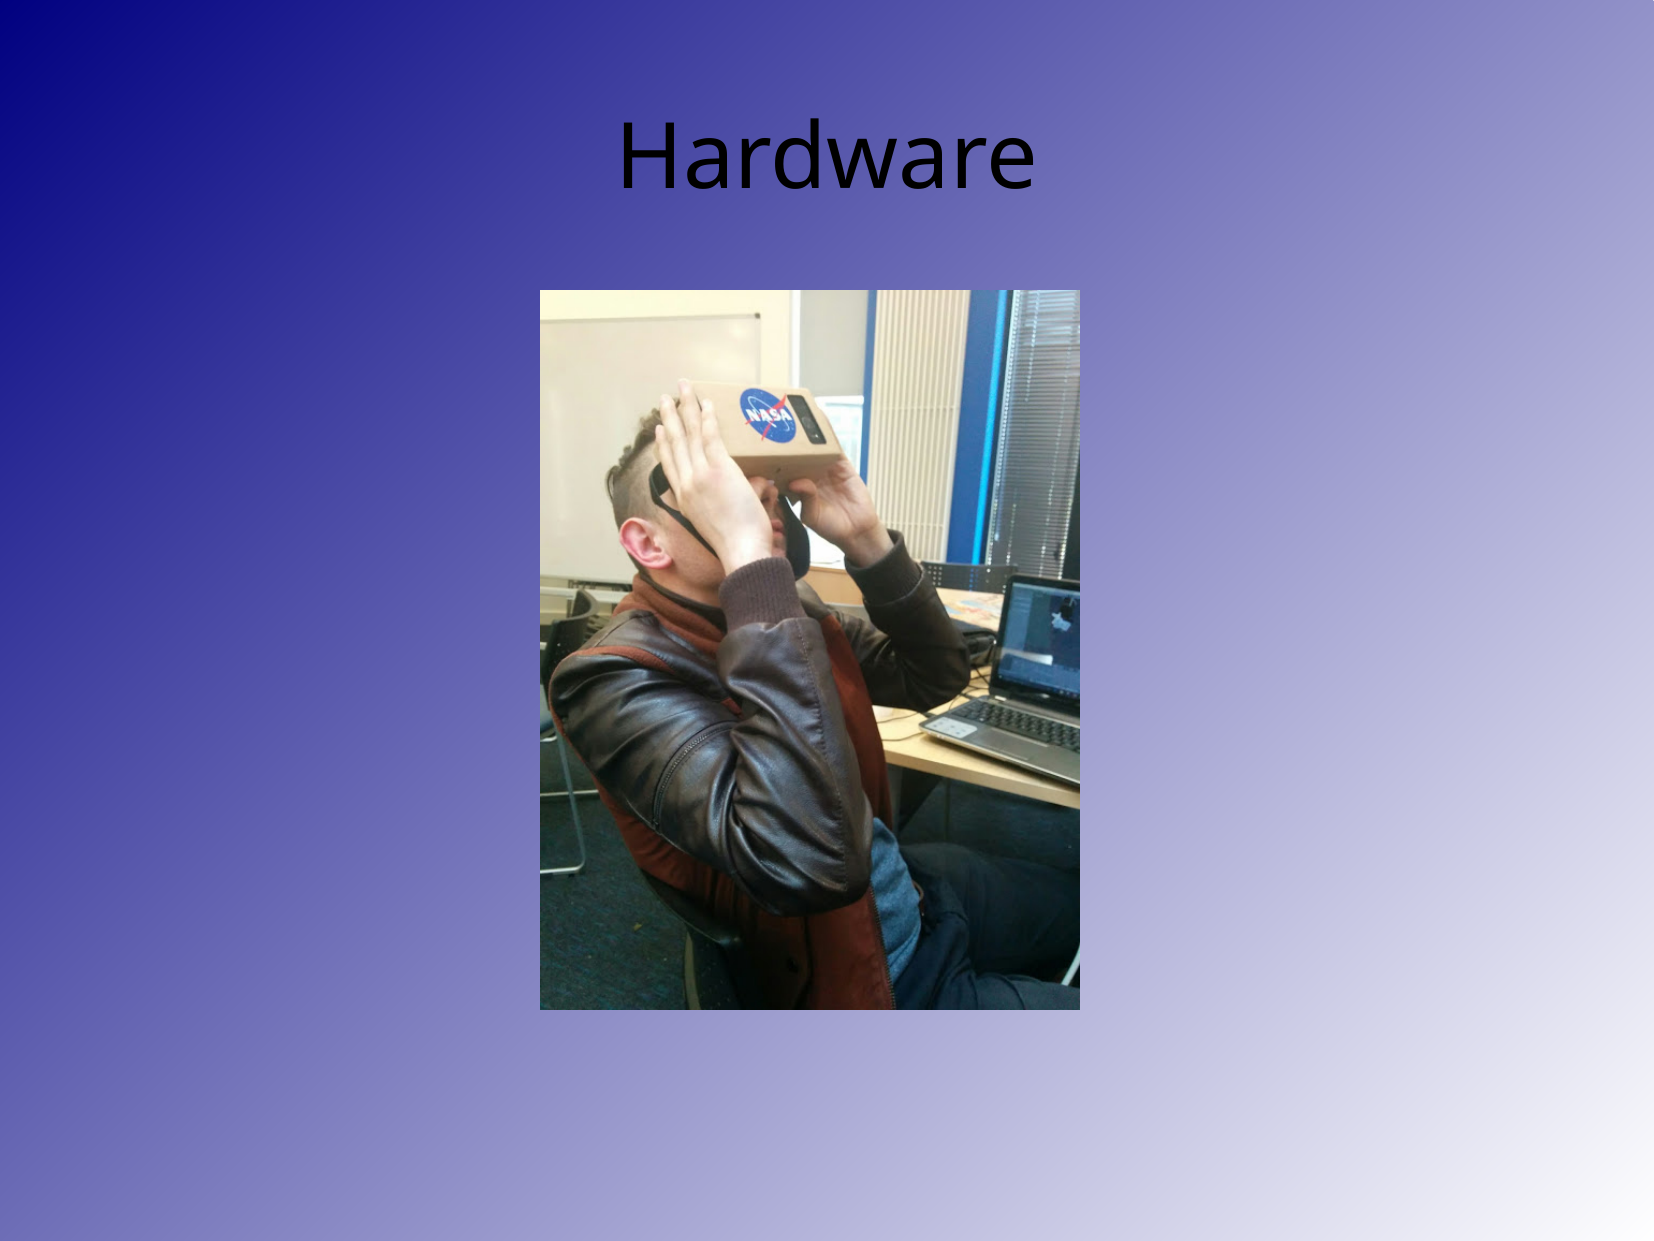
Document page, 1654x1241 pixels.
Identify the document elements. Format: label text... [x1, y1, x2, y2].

picture [540, 290, 1080, 1010]
title Hardware [82, 49, 1571, 257]
